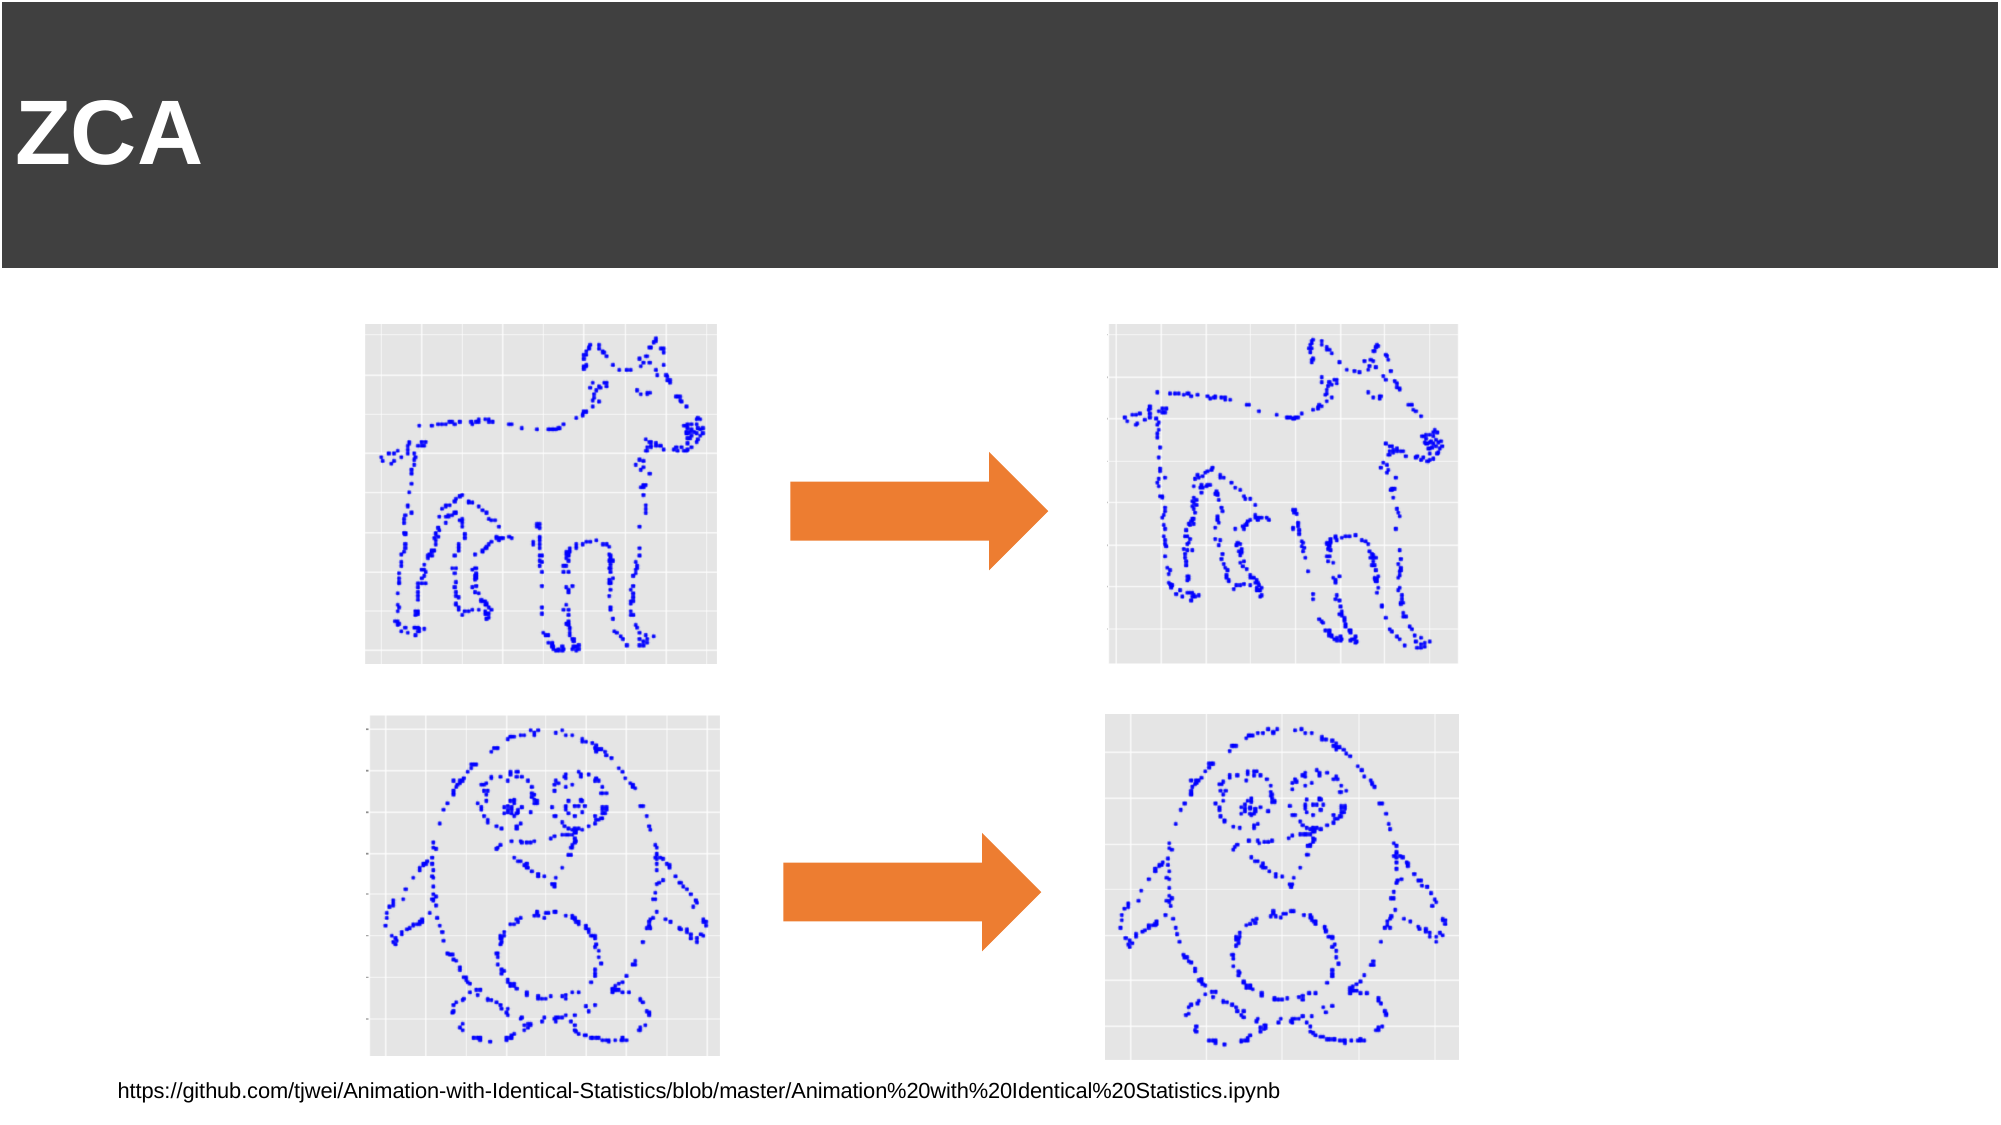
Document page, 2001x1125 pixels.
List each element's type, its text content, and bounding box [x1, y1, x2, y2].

title ZCA [0, 0, 2000, 271]
picture [366, 715, 720, 1056]
picture [1105, 714, 1459, 1060]
picture [365, 324, 717, 664]
text_box https://github.com/tjwei/Animation-with-Identical-Statistics/blob/master/Animation%20with%20Identical%20Statistics.ipynb [103, 1069, 1897, 1110]
picture [1107, 324, 1460, 665]
text_box [791, 454, 1047, 568]
text_box [784, 835, 1040, 949]
